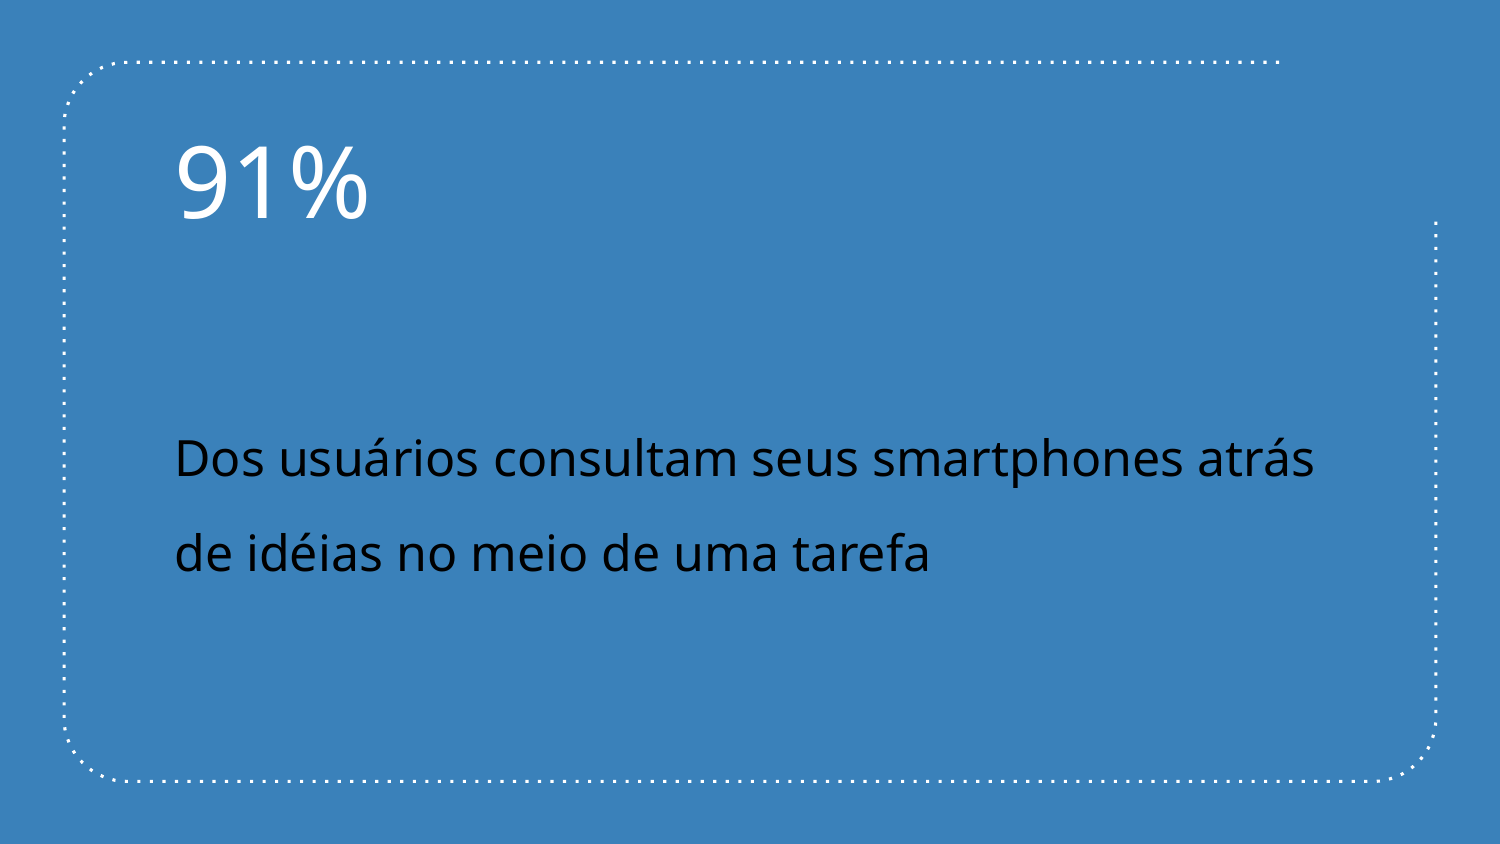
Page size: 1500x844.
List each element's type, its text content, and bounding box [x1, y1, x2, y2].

title Dos usuários consultam seus smartphones atrás de idéias no meio de uma tarefa [159, 293, 1341, 597]
title 91% [159, 106, 1341, 254]
